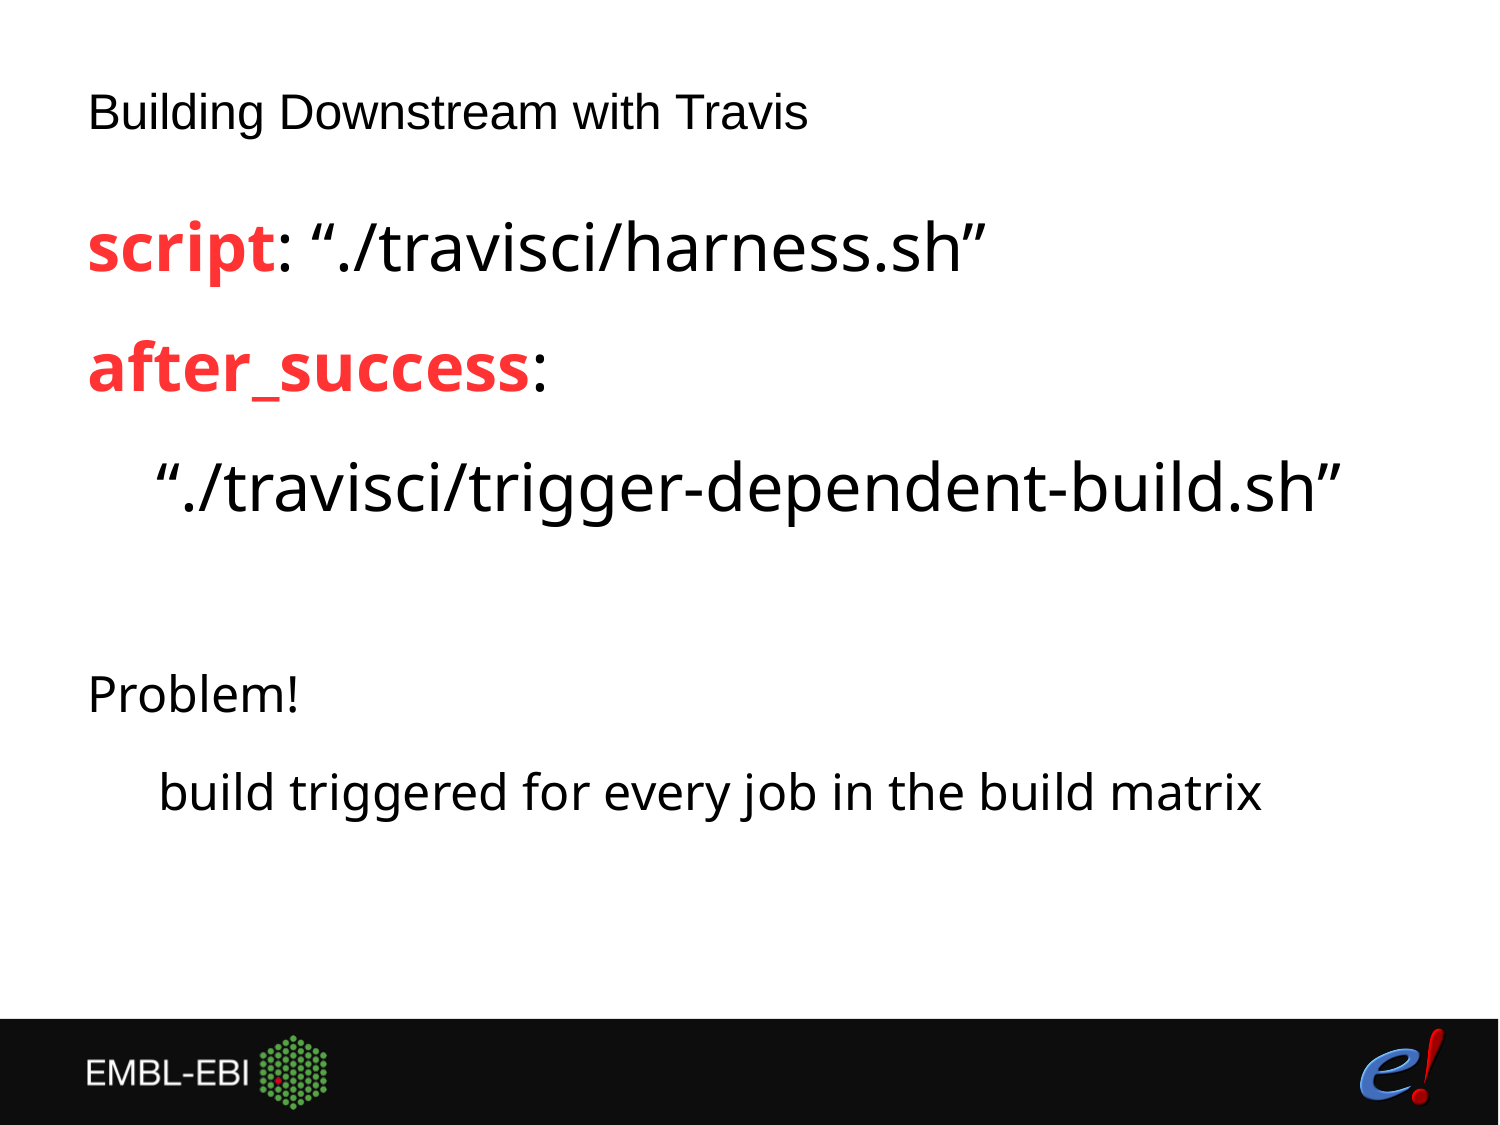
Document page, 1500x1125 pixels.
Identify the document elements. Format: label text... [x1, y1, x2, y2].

picture [1357, 1026, 1448, 1112]
title Building Downstream with Travis [87, 50, 1425, 175]
picture [87, 1035, 327, 1110]
list script: “./travisci/harness.sh” after_success: “./travisci/trigger-dependent-build.sh” Problem! build triggered for every job in the build matrix [87, 200, 1425, 914]
